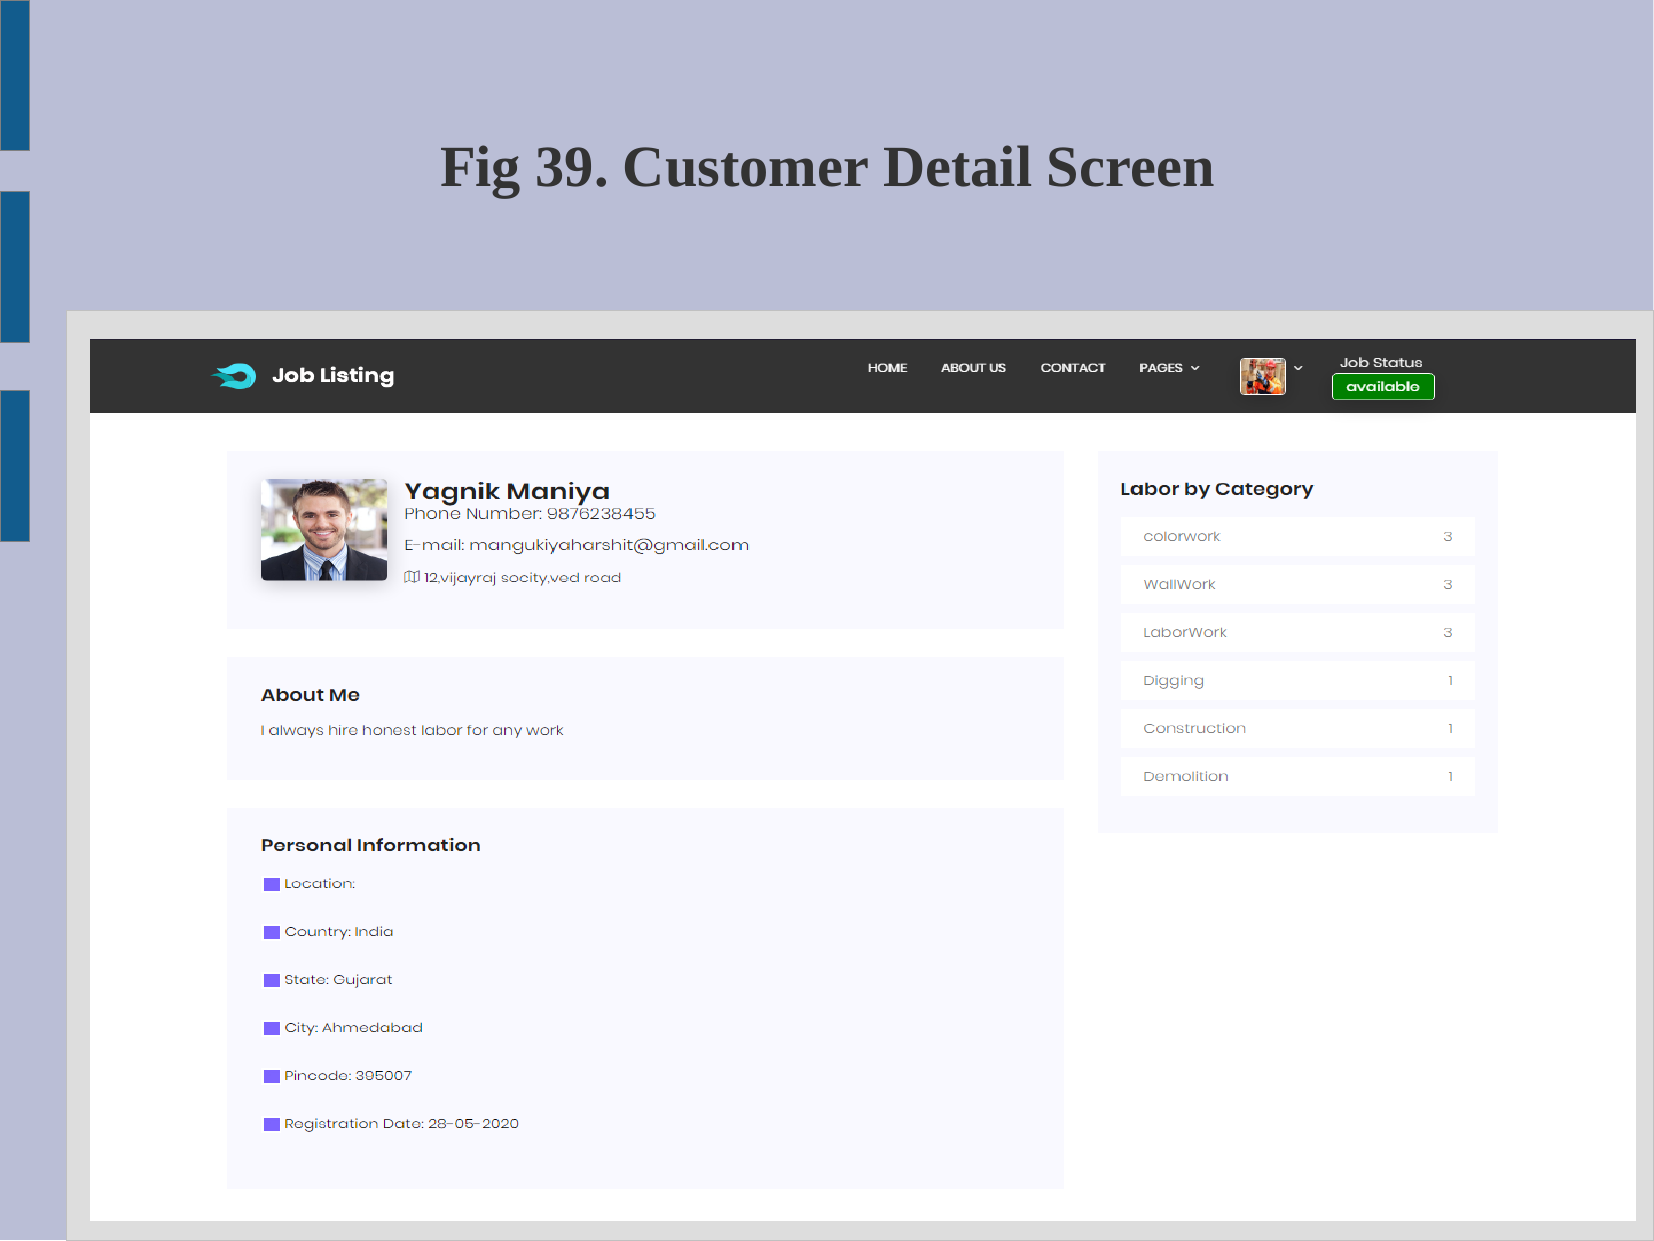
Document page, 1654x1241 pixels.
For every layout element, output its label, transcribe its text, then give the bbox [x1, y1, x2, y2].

title Fig 39. Customer Detail Screen [121, 62, 1534, 271]
picture [90, 339, 1636, 1221]
